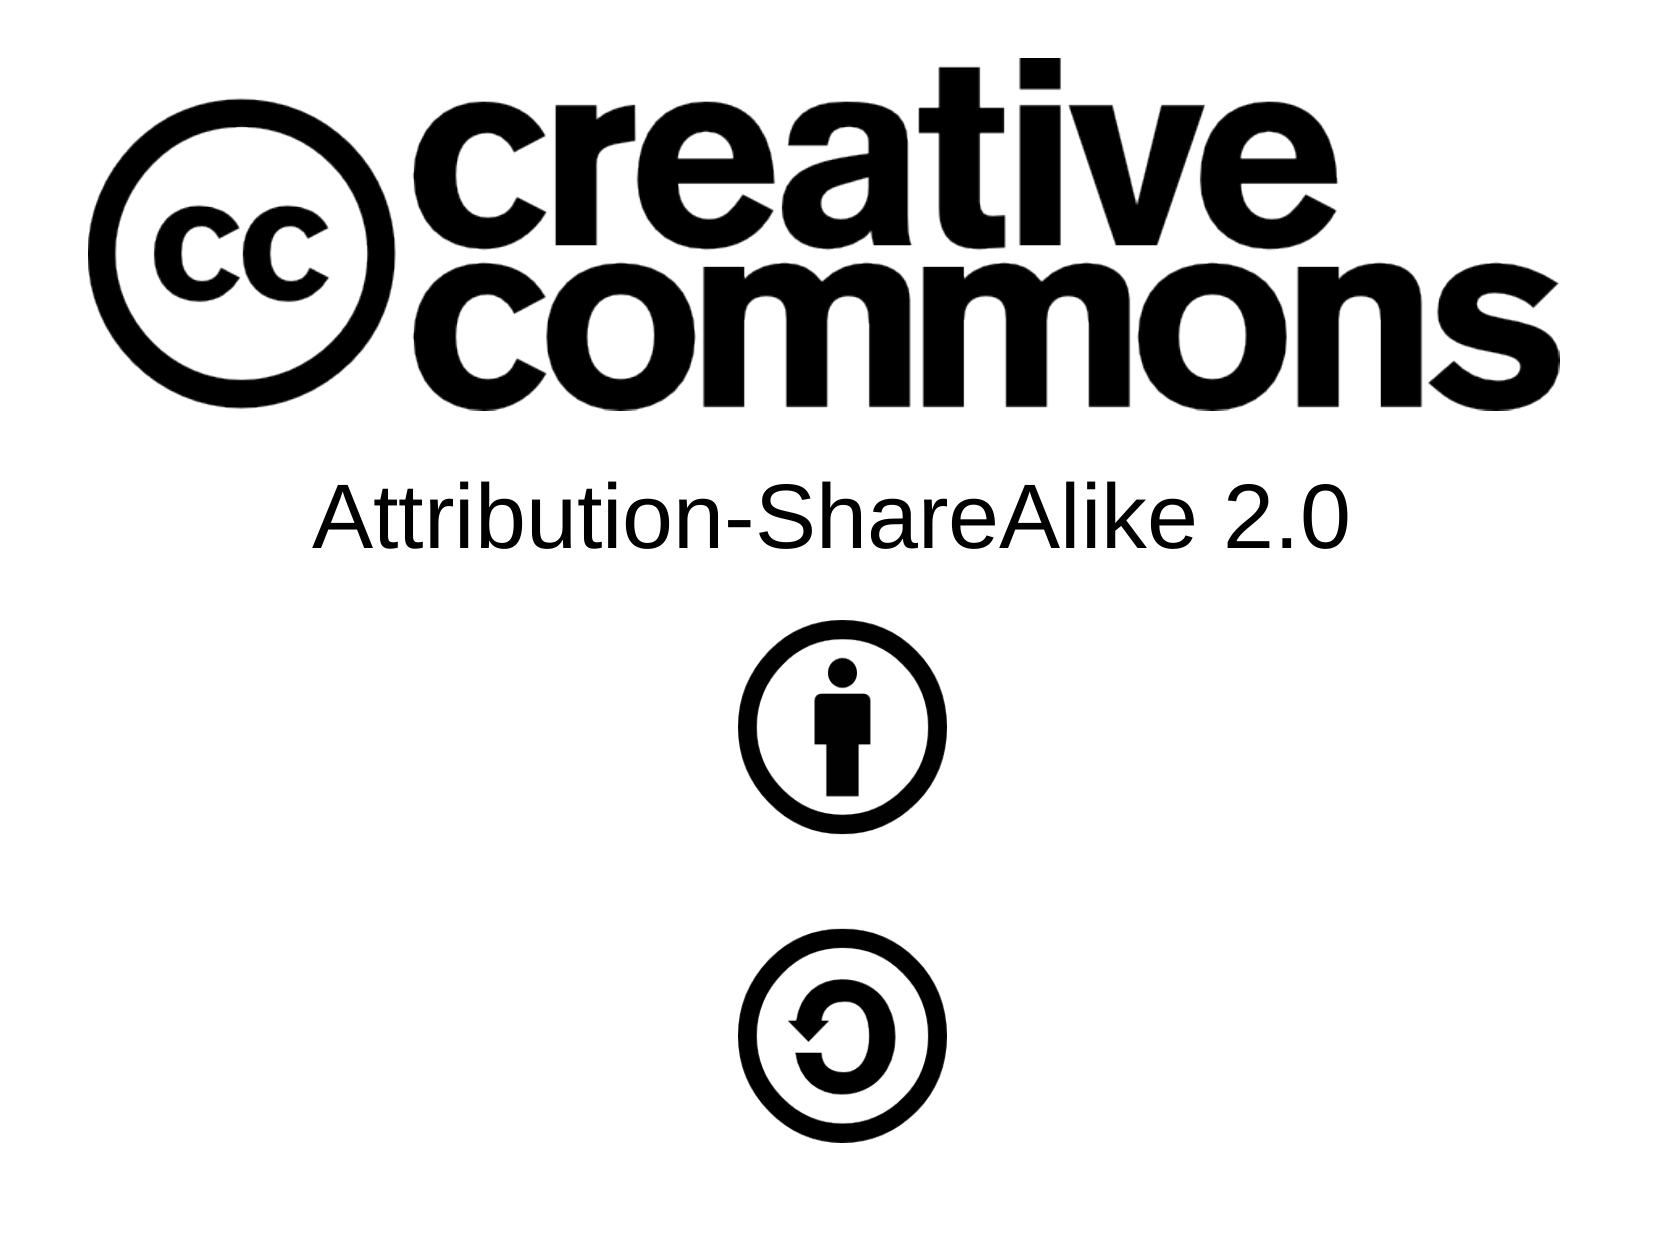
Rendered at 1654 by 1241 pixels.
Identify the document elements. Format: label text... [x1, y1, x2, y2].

title Attribution-ShareAlike 2.0 [88, 442, 1577, 591]
picture [88, 58, 1560, 411]
picture [738, 620, 947, 1144]
